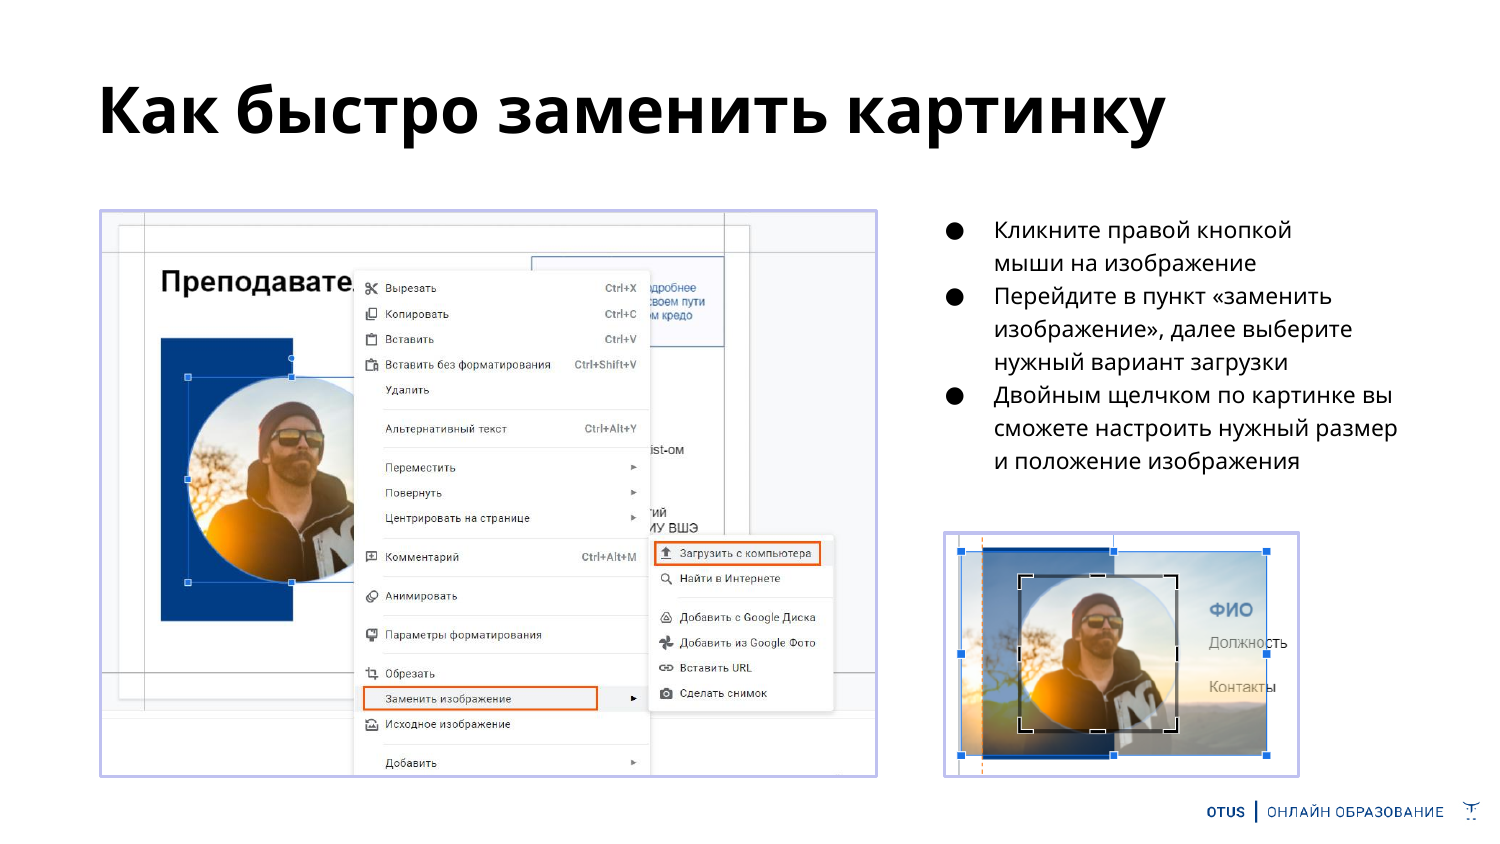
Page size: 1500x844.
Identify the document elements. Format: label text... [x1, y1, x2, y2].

picture [0, 0, 1500, 844]
subtitle Кликните правой кнопкой мыши на изображение Перейдите в пункт «заменить изображение», далее выберите нужный вариант загрузки Двойным щелчком по картинке вы сможете настроить нужный размер и положение изображения [903, 194, 1452, 491]
title Как быстро заменить картинку [82, 54, 1480, 234]
